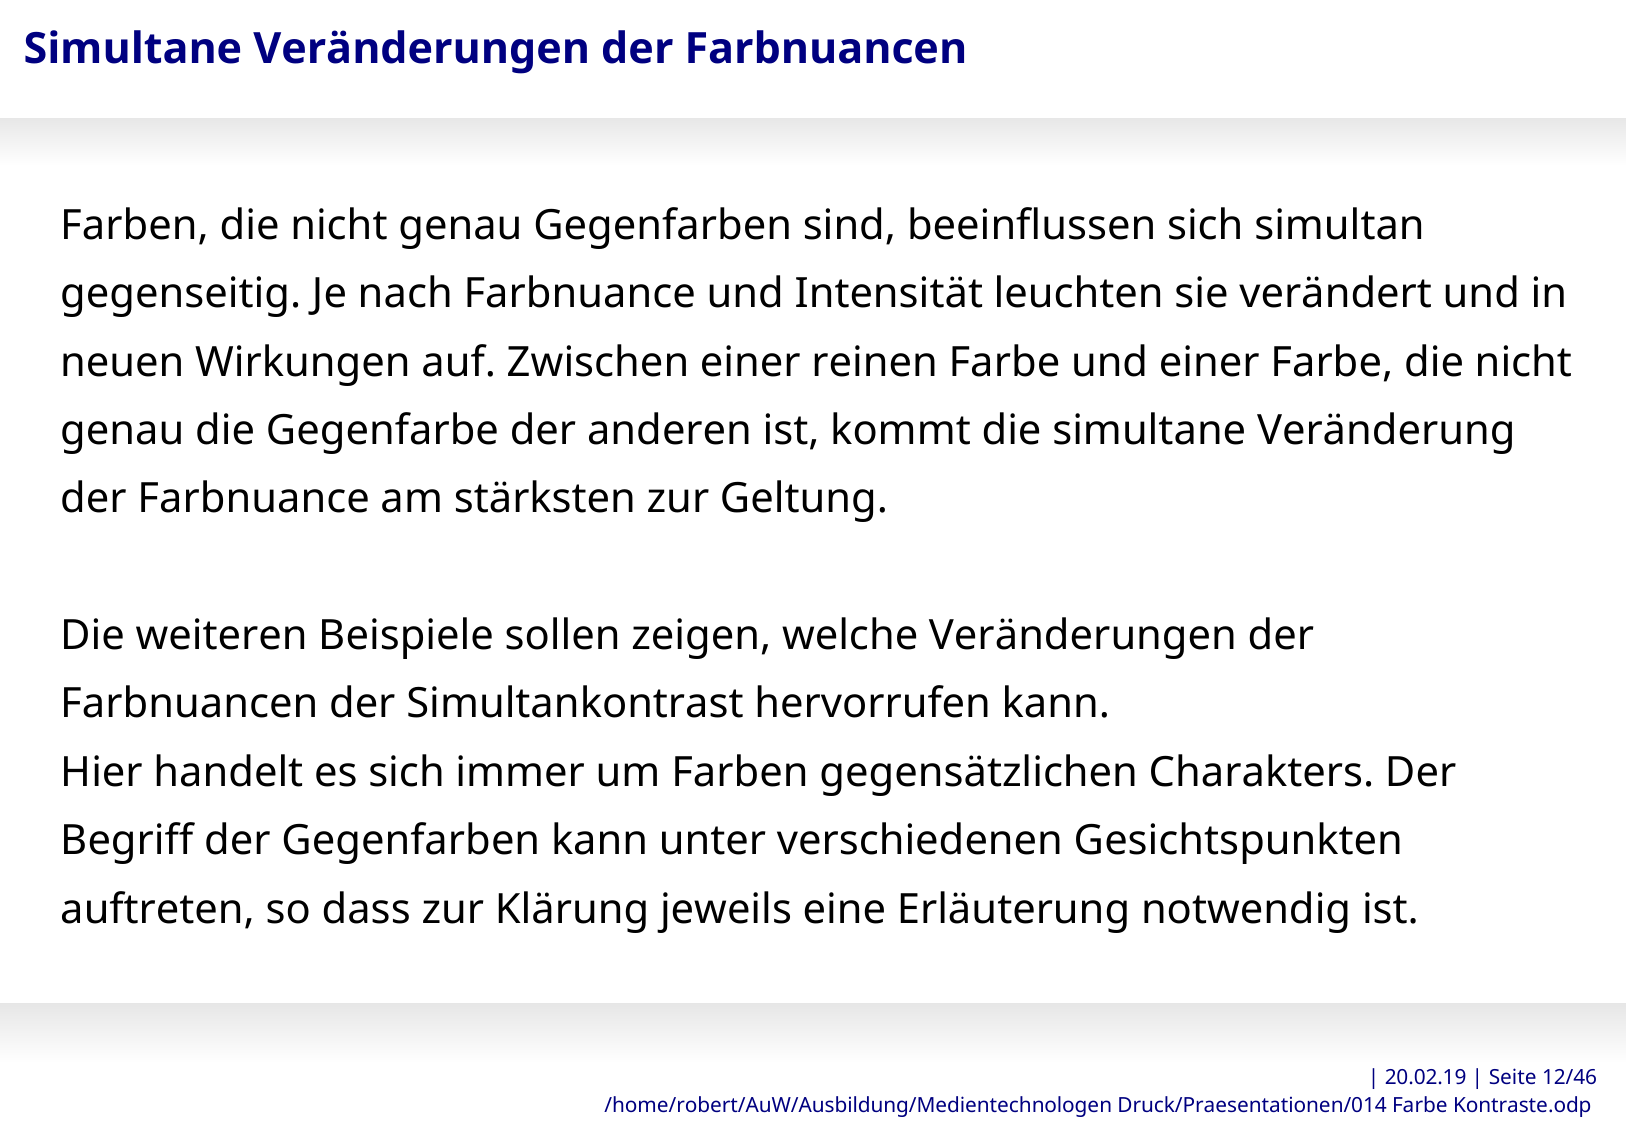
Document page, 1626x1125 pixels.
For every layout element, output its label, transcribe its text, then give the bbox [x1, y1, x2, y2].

title Simultane Veränderungen der Farbnuancen [23, 5, 1600, 154]
list Farben, die nicht genau Gegenfarben sind, beeinflussen sich simultan gegenseitig. Je nach Farbnuance und Intensität leuchten sie verändert und in neuen Wirkungen auf. Zwischen einer reinen Farbe und einer Farbe, die nicht genau die Gegenfarbe der anderen ist, kommt die simultane Veränderung der Farbnuance am stärksten zur Geltung. Die weiteren Beispiele sollen zeigen, welche Veränderungen der Farbnuancen der Simultankontrast hervorrufen kann. Hier handelt es sich immer um Farben gegensätzlichen Charakters. Der Begriff der Gegenfarben kann unter verschiedenen Gesichtspunkten auftreten, so dass zur Klärung jeweils eine Erläuterung notwendig ist. [13, 183, 1578, 961]
